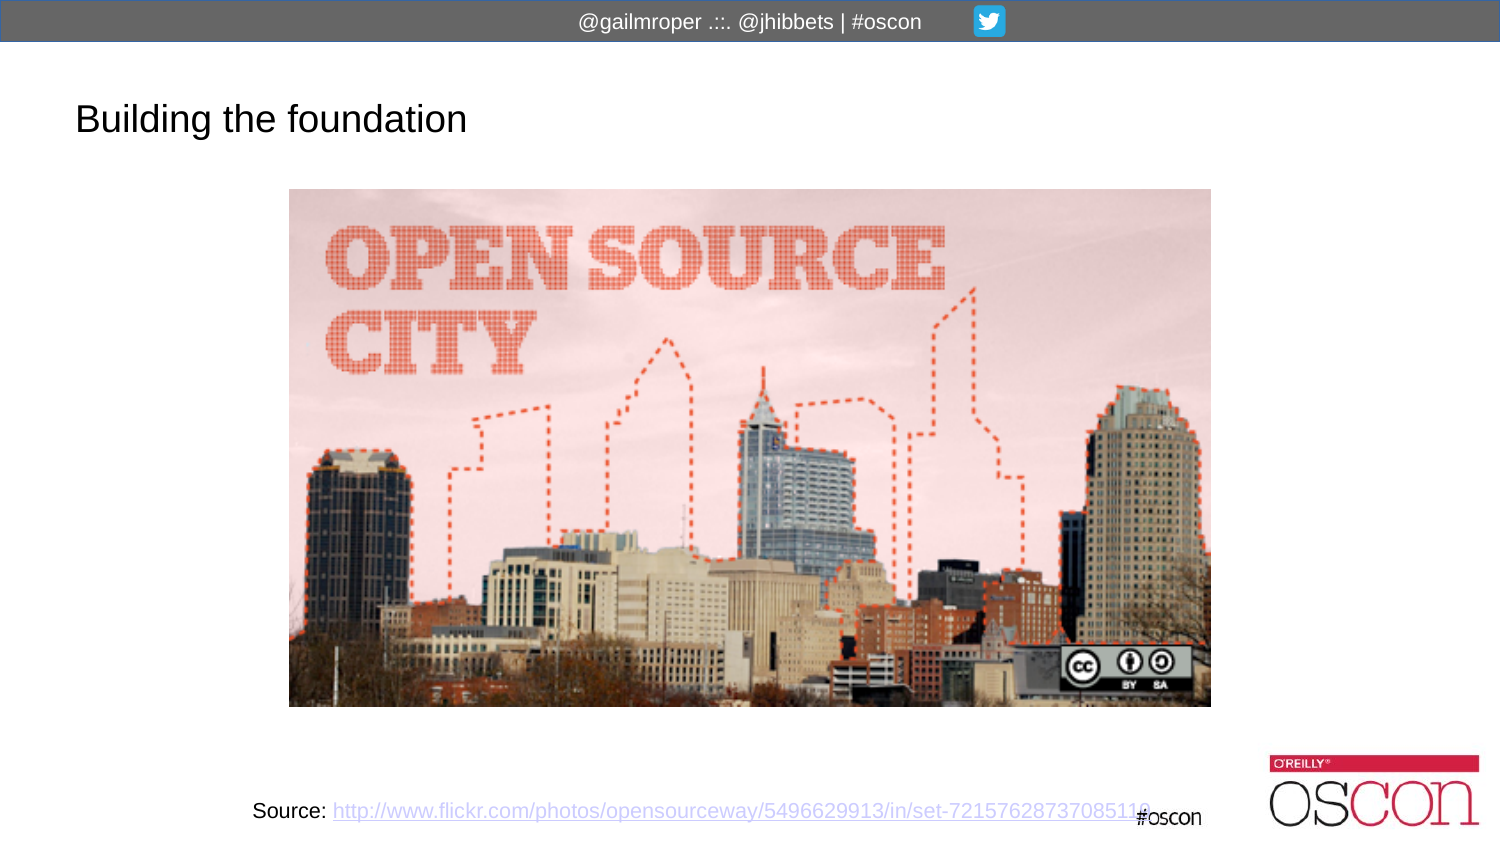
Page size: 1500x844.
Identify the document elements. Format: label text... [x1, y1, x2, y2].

text_box Source: http://www.flickr.com/photos/opensourceway/5496629913/in/set-72157628737085119 [246, 794, 853, 816]
title Building the foundation [75, 33, 1425, 175]
picture [1, 1, 1499, 41]
picture [0, 42, 1500, 844]
